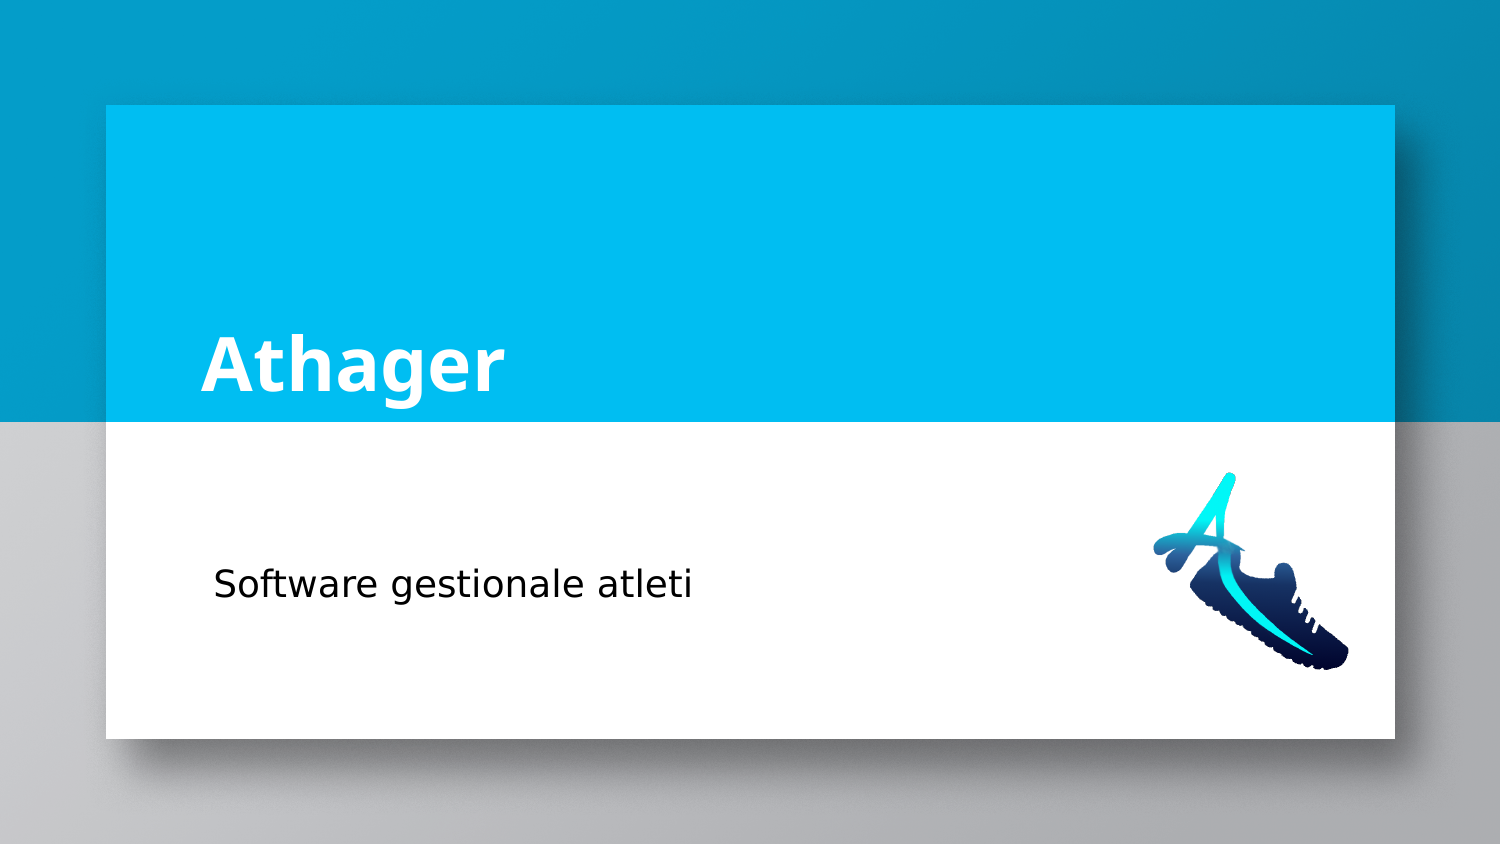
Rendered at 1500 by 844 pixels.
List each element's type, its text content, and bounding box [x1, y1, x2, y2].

picture [0, 423, 1500, 844]
text_box Software gestionale atleti [198, 555, 709, 615]
title Athager [186, 105, 1314, 422]
